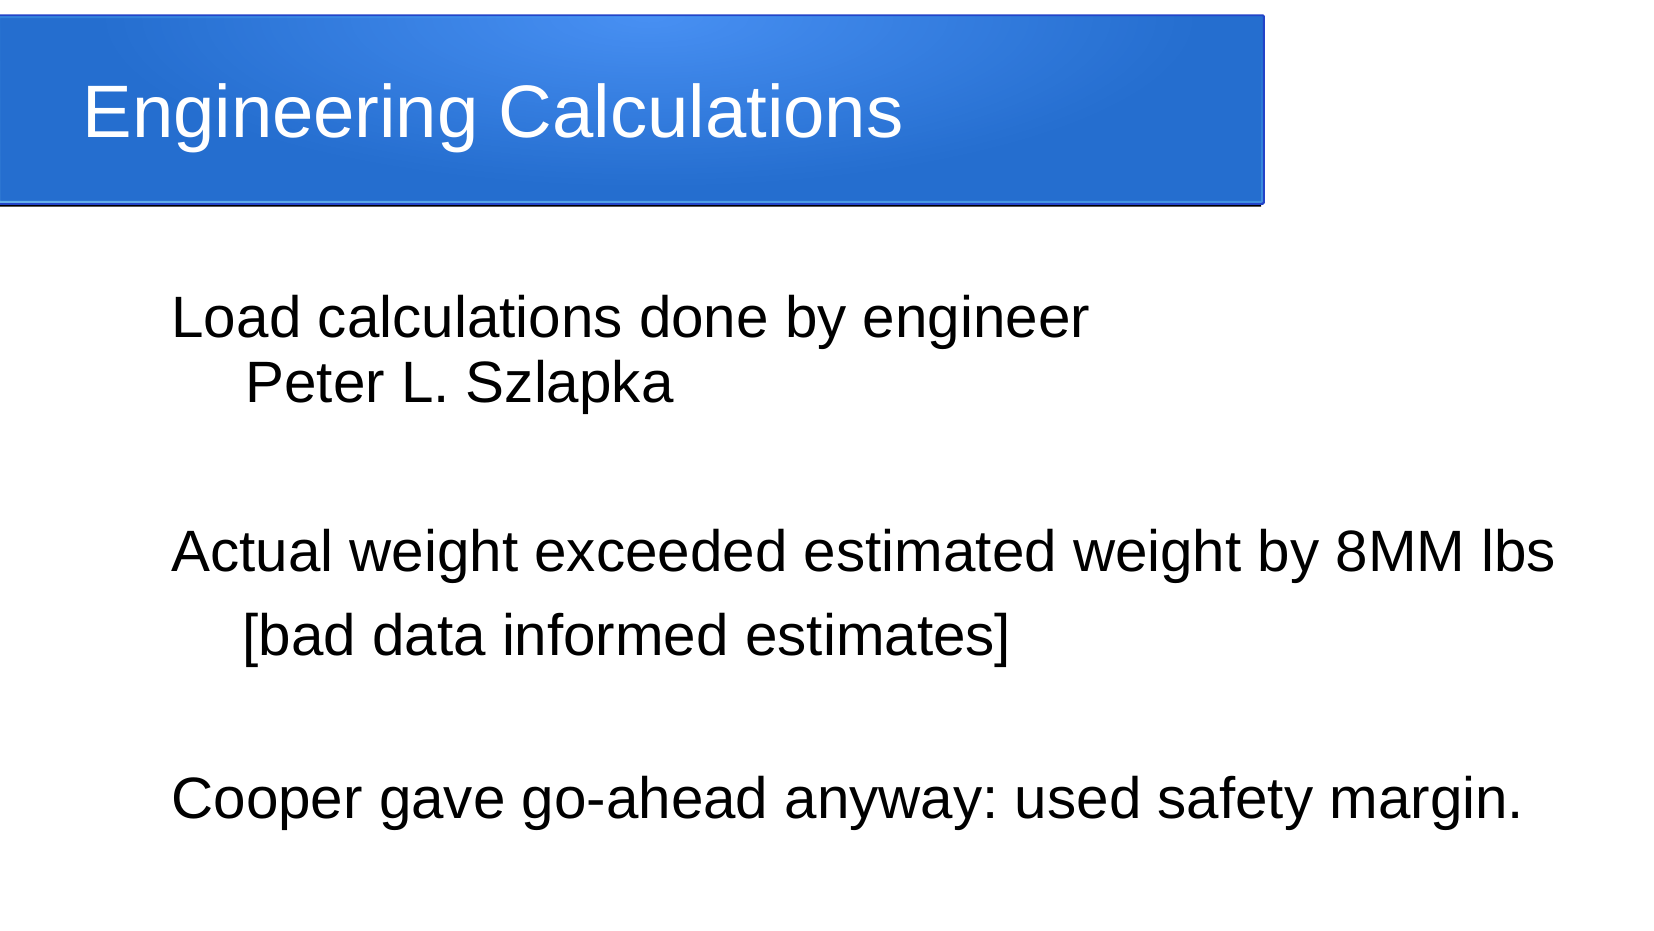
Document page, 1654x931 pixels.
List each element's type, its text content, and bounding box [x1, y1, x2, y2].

title Engineering Calculations [82, 35, 1235, 189]
list Load calculations done by engineer Peter L. Szlapka Actual weight exceeded estimated weight by 8MM lbs [bad data informed estimates] Cooper gave go-ahead anyway: used safety margin. [30, 285, 1591, 886]
